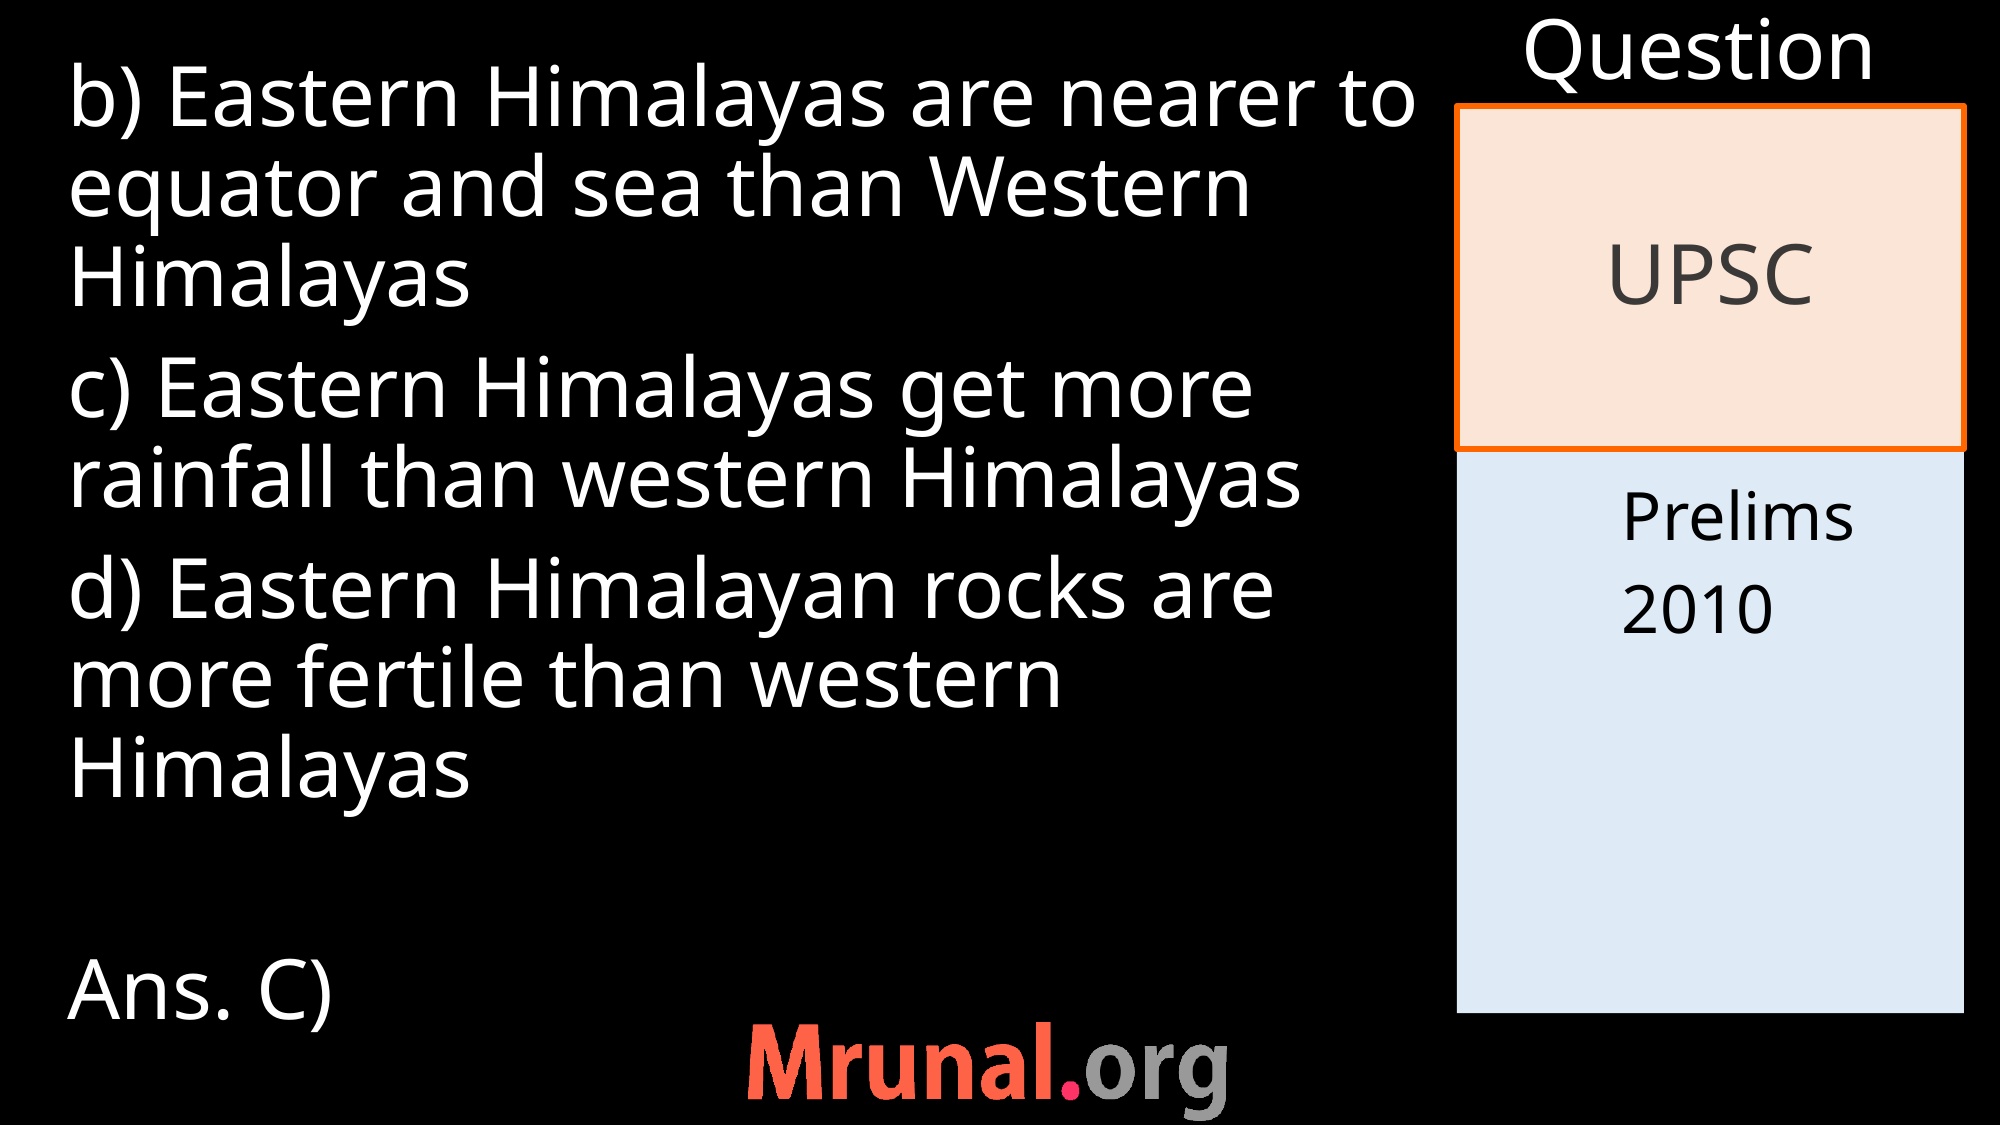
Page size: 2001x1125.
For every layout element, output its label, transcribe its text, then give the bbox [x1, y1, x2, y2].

list Prelims 2010 [1456, 452, 1964, 1014]
list b) Eastern Himalayas are nearer to equator and sea than Western Himalayas c) Eastern Himalayas get more rainfall than western Himalayas d) Eastern Himalayan rocks are more fertile than western Himalayas Ans. C) [52, 47, 1447, 1014]
list Question [1457, 0, 1964, 106]
picture [741, 1014, 1230, 1125]
title UPSC [1456, 106, 1964, 449]
